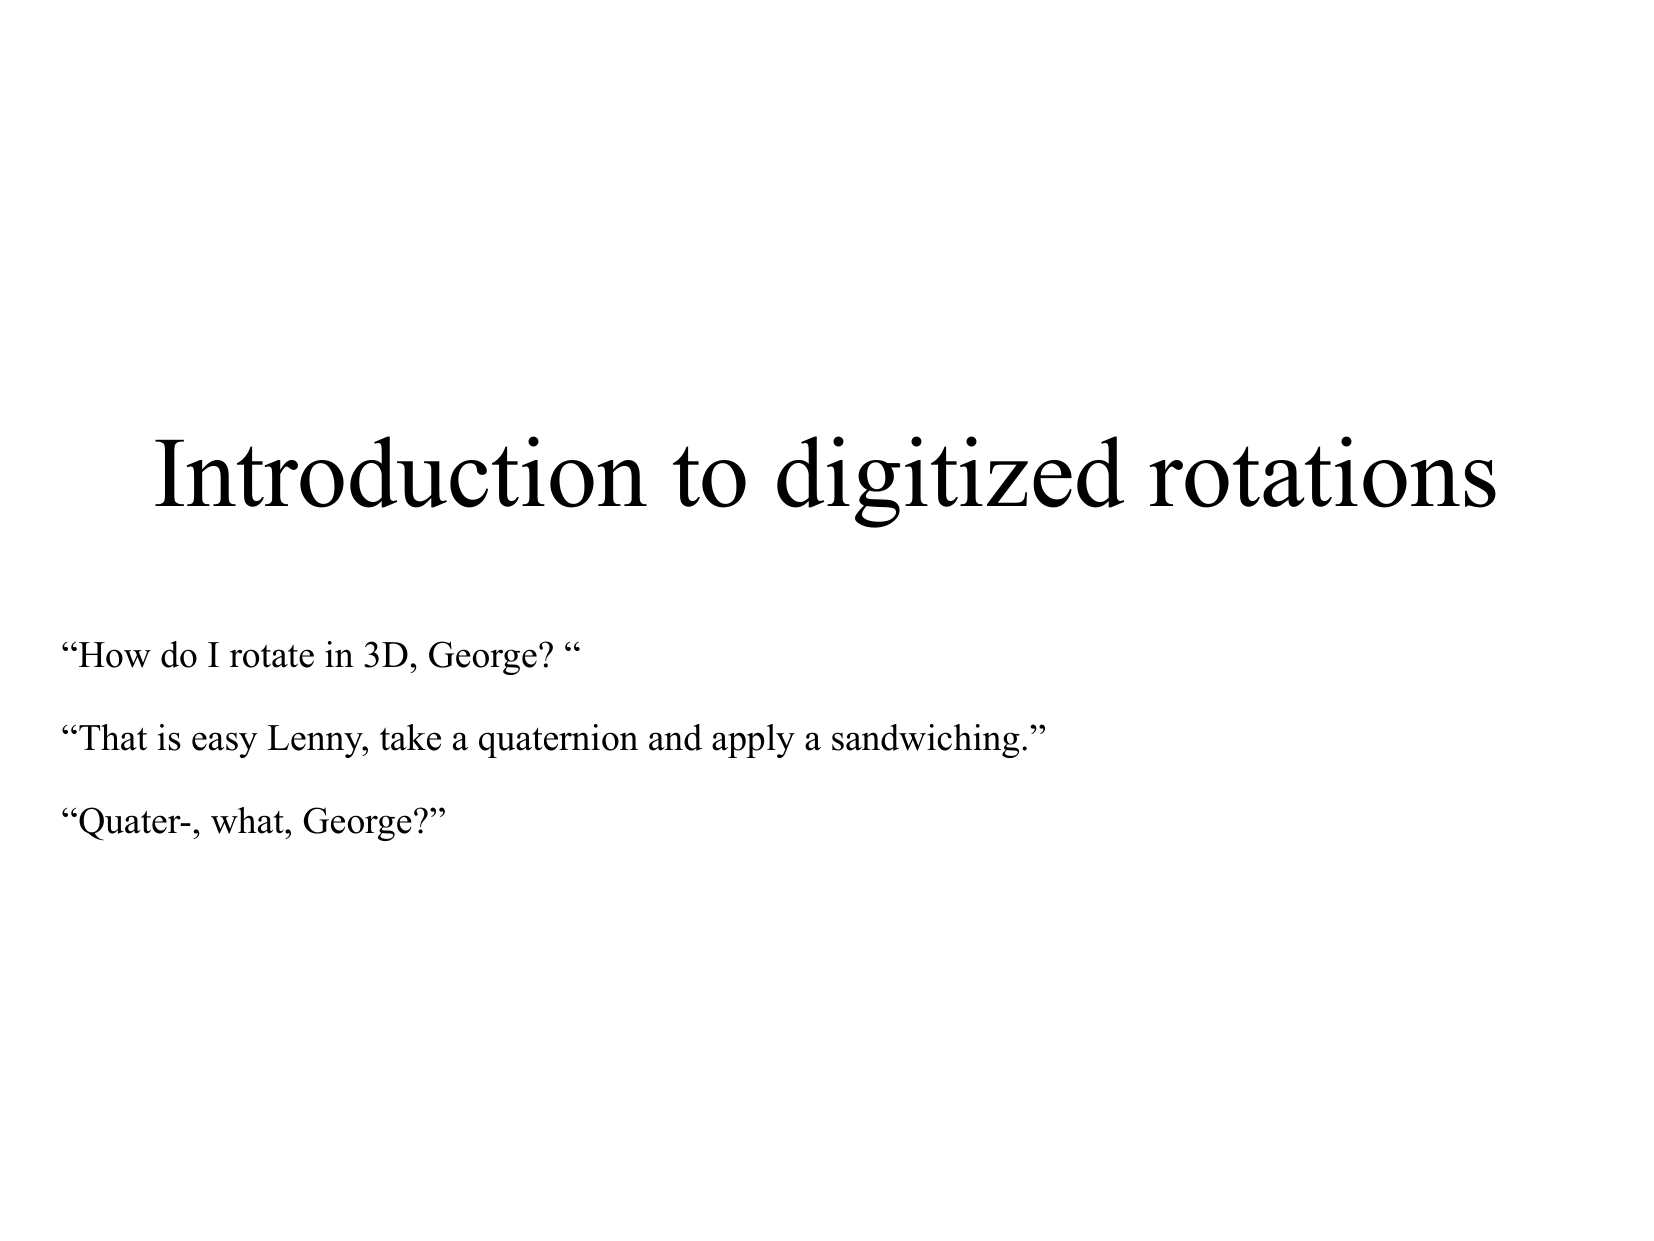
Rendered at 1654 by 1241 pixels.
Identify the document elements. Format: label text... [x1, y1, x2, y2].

text_box “How do I rotate in 3D, George? “ “That is easy Lenny, take a quaternion and apply a sandwiching.” “Quater-, what, George?” [46, 626, 1607, 850]
subtitle Introduction to digitized rotations [82, 112, 1571, 626]
